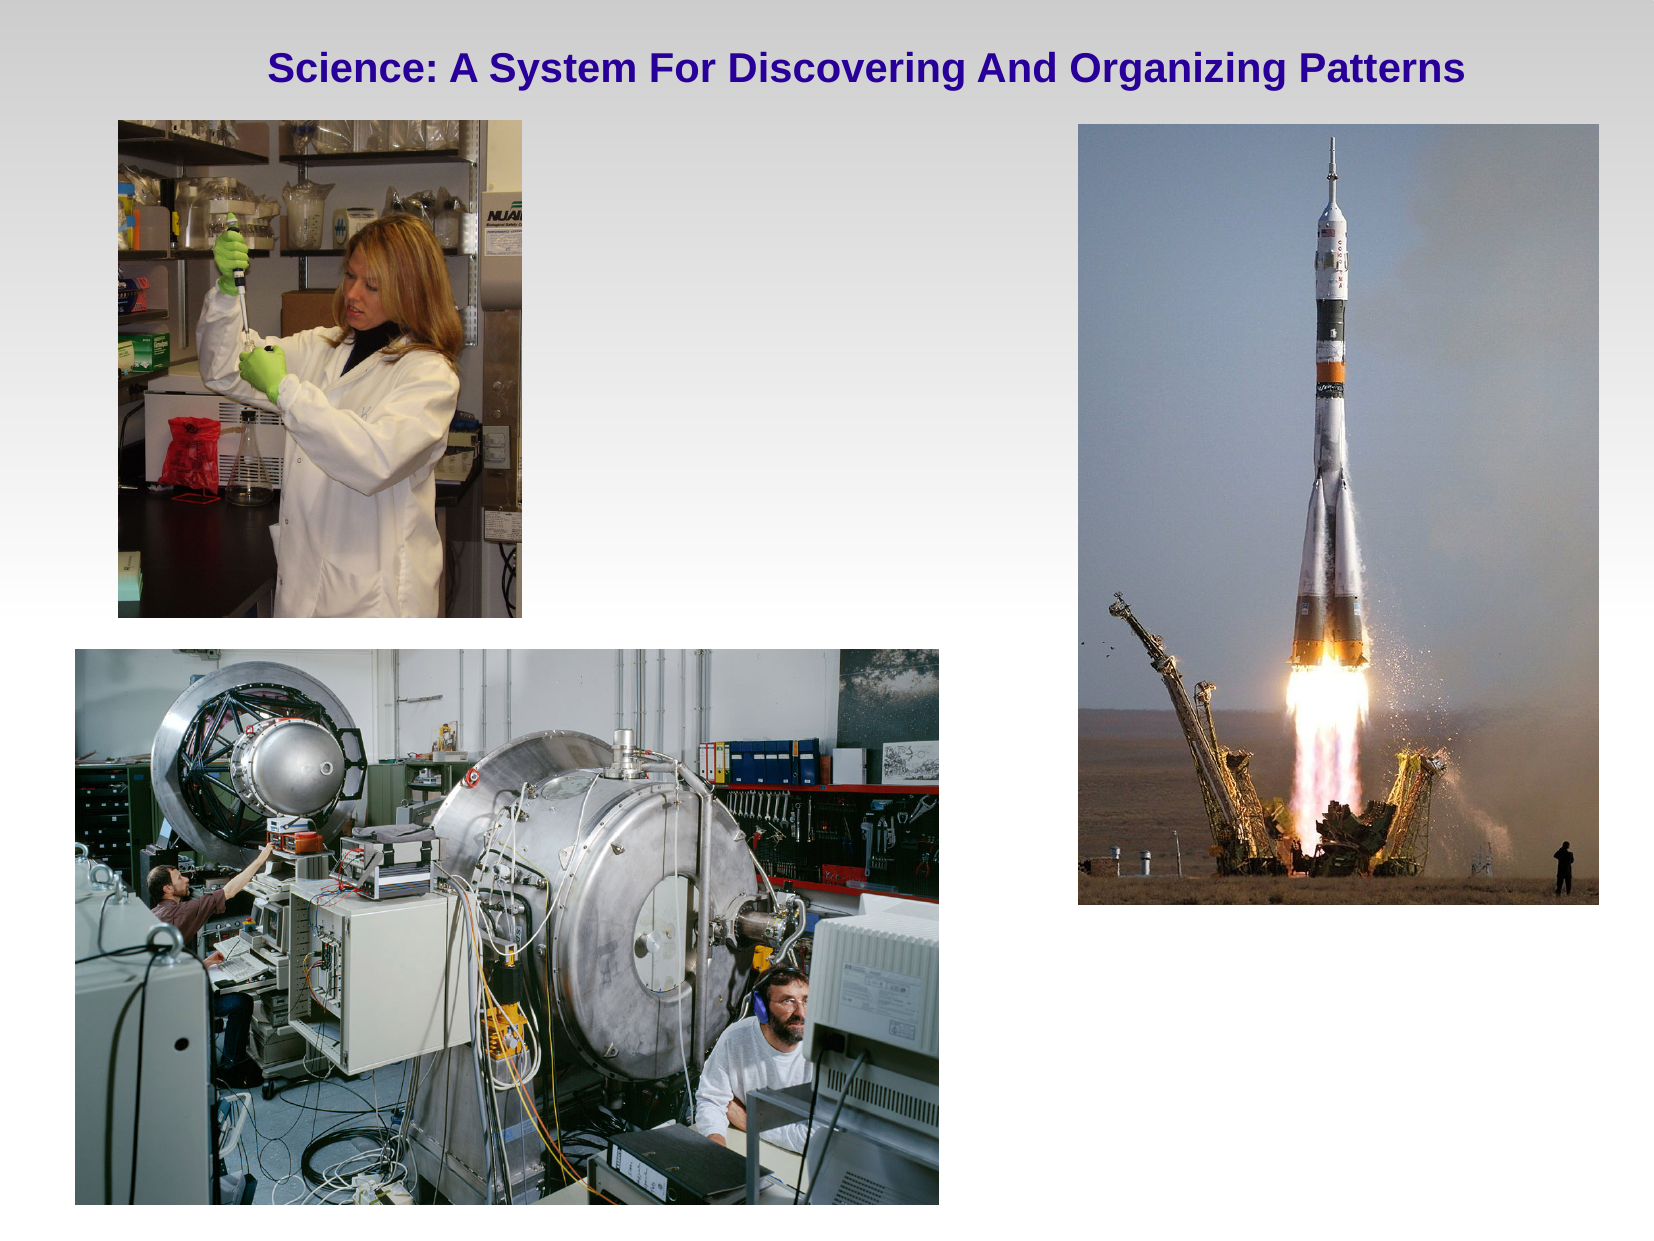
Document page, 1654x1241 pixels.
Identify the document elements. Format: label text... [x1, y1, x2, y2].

picture [1078, 124, 1599, 905]
text_box Science: A System For Discovering And Organizing Patterns [146, 36, 1485, 106]
picture [118, 120, 522, 618]
picture [75, 649, 939, 1205]
